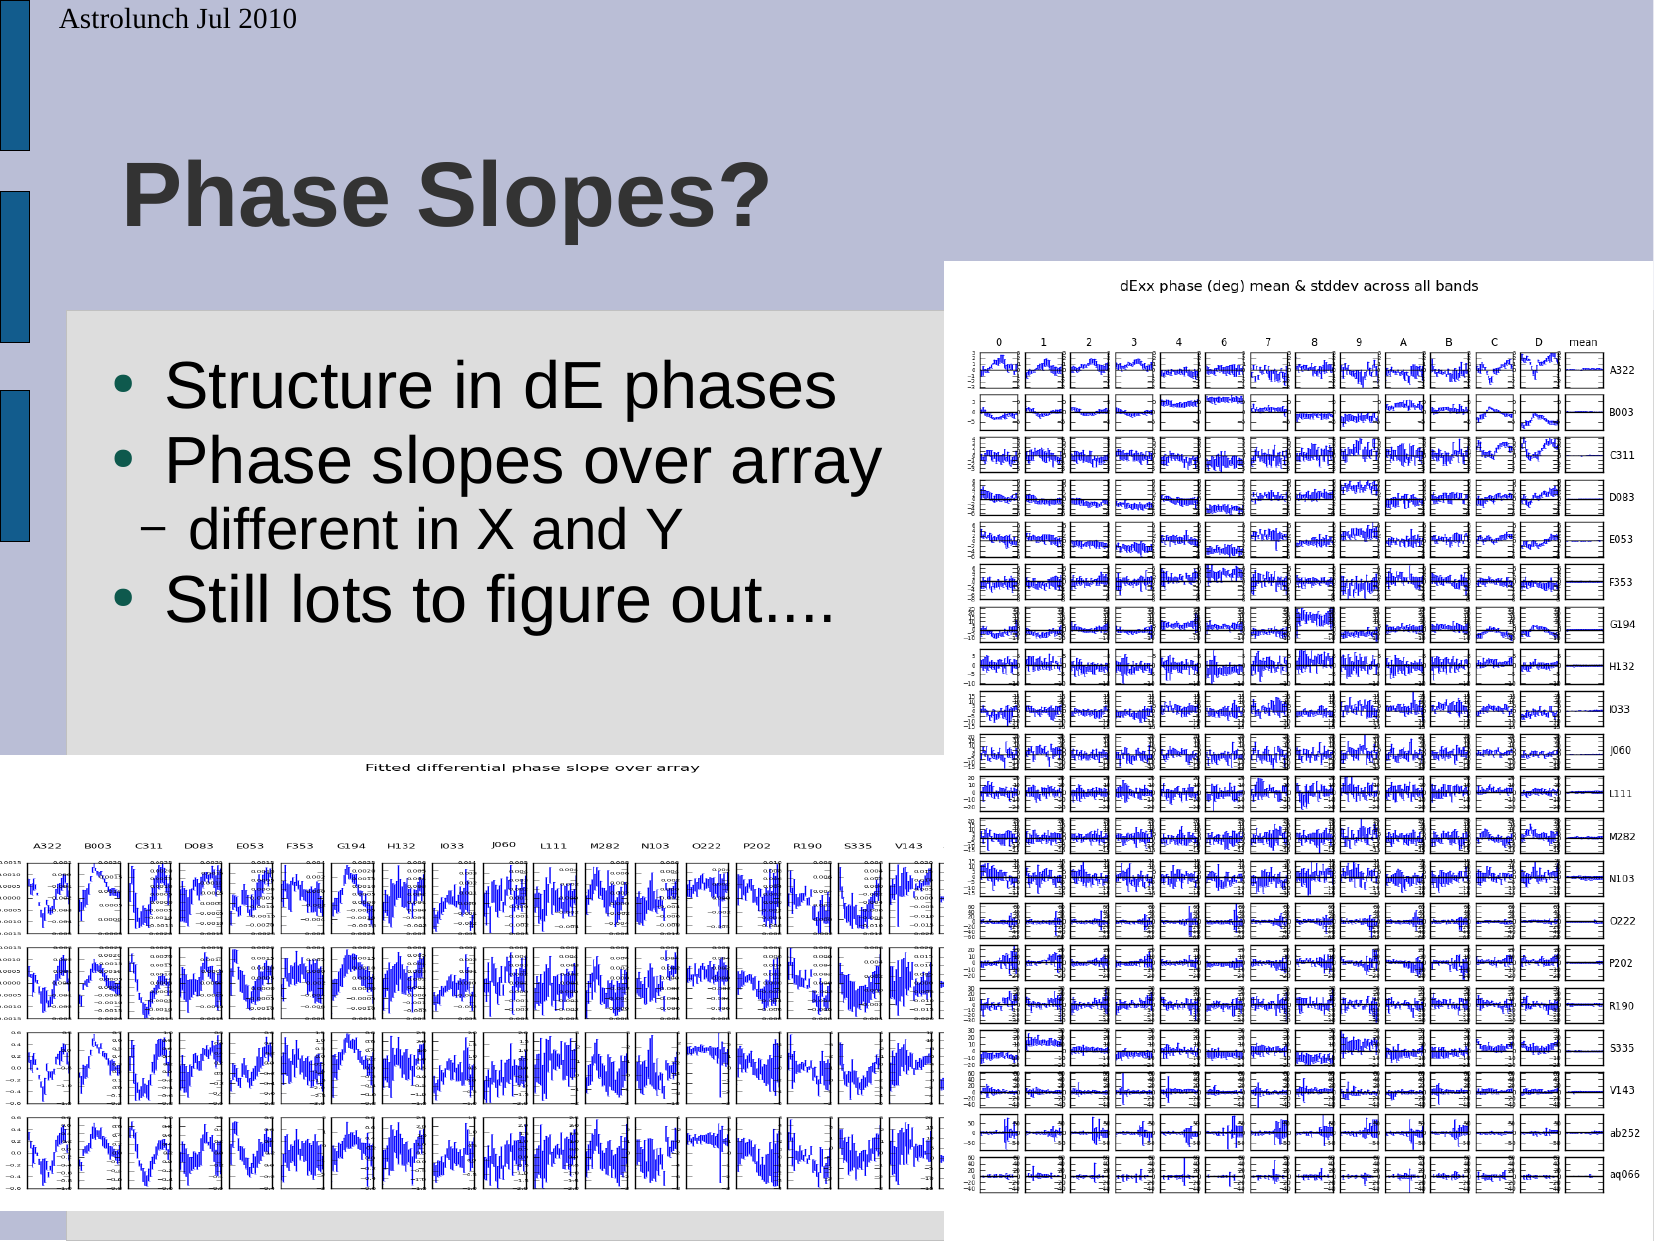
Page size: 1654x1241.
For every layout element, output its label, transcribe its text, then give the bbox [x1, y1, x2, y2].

list Structure in dE phases Phase slopes over array different in X and Y Still lots to figure out.... [93, 347, 1506, 1152]
title Phase Slopes? [121, 91, 1534, 299]
picture [0, 261, 1654, 1241]
